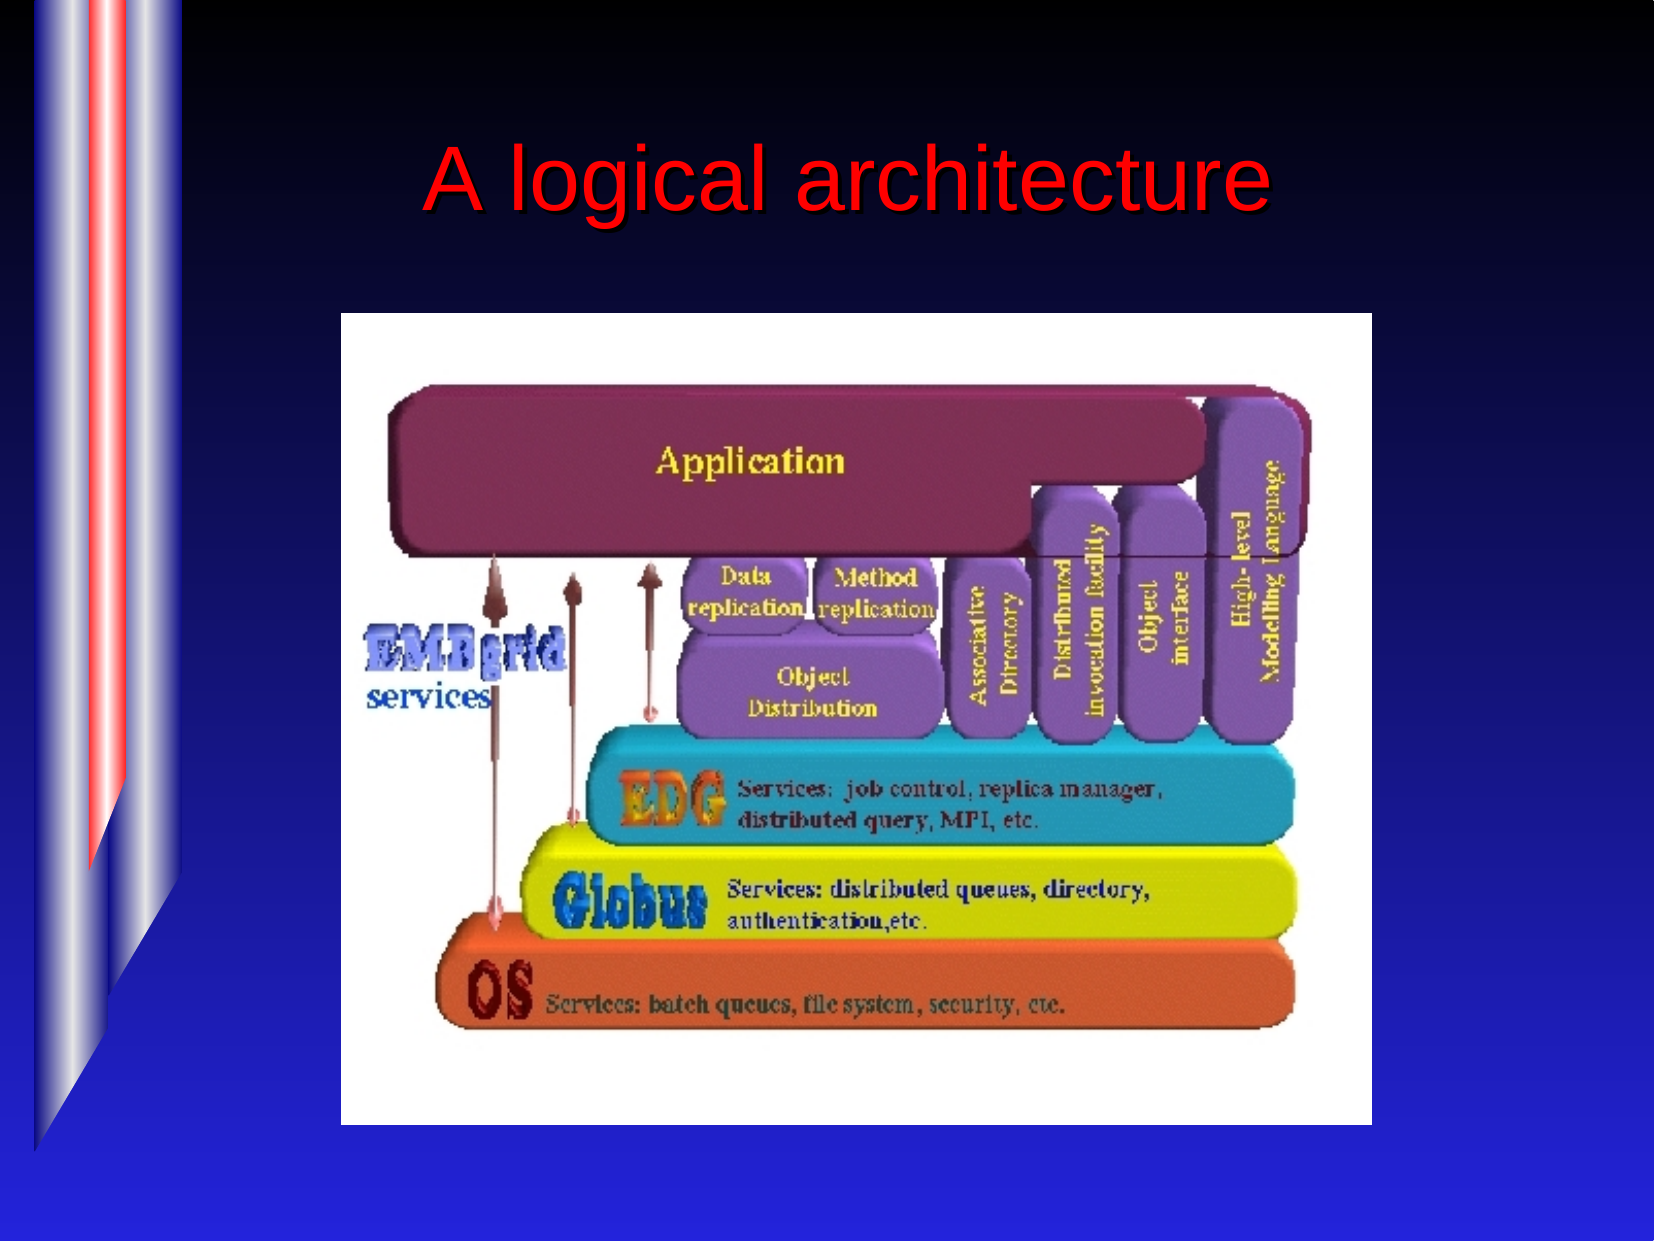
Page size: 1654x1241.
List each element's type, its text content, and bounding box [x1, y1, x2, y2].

picture [341, 313, 1372, 1126]
title A logical architecture [142, 75, 1555, 283]
